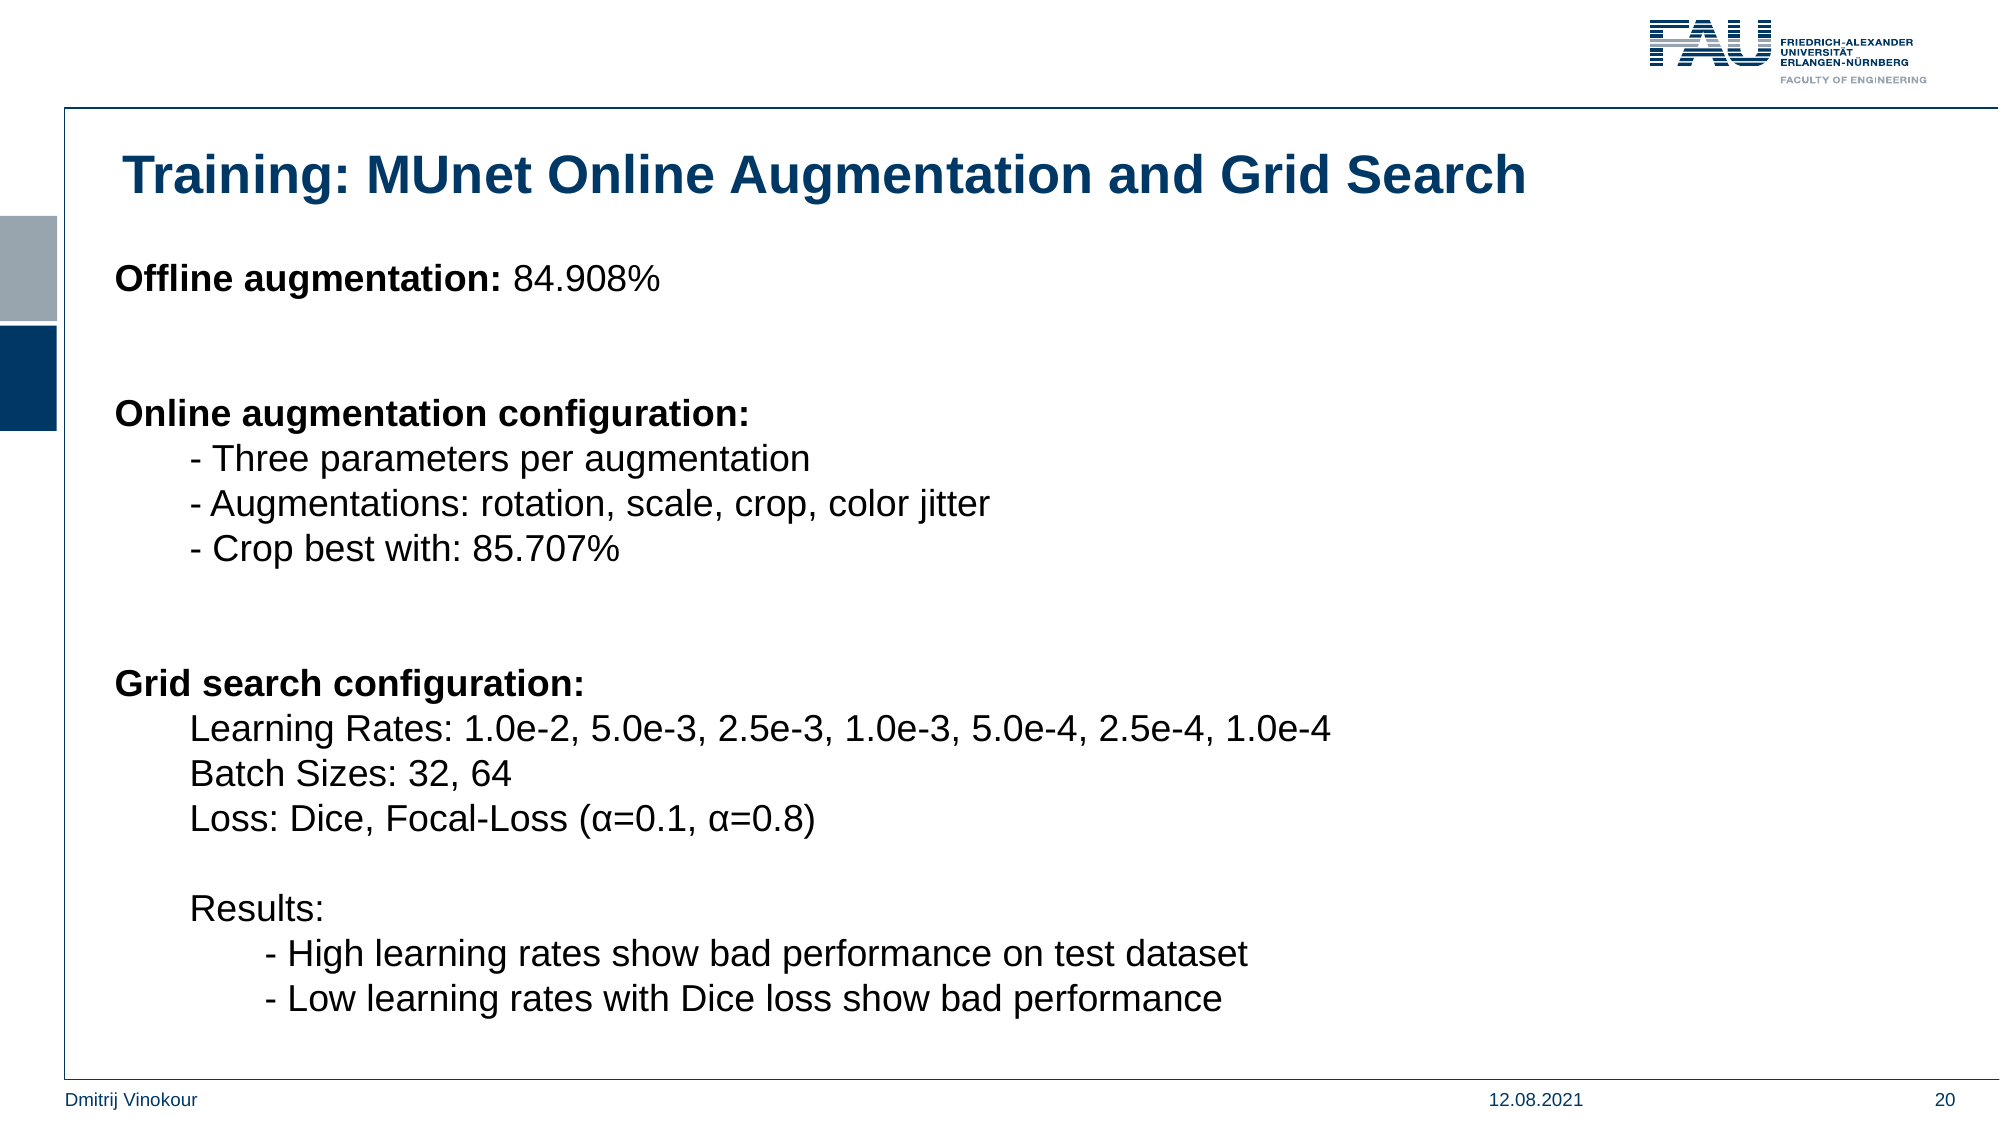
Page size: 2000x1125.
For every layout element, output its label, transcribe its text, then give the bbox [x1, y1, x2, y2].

text_box Offline augmentation: 84.908% Online augmentation configuration: - Three parameters per augmentation - Augmentations: rotation, scale, crop, color jitter - Crop best with: 85.707% Grid search configuration: Learning Rates: 1.0e-2, 5.0e-3, 2.5e-3, 1.0e-3, 5.0e-4, 2.5e-4, 1.0e-4 Batch Sizes: 32, 64 Loss: Dice, Focal-Loss (α=0.1, α=0.8) Results: - High learning rates show bad performance on test dataset - Low learning rates with Dice loss show bad performance [99, 212, 1946, 437]
text_box Training: MUnet Online Augmentation and Grid Search [122, 139, 1946, 212]
text_box <number> [1798, 1087, 1956, 1119]
text_box Dmitrij Vinokour [64, 1087, 1403, 1119]
text_box 12.08.2021 [1489, 1087, 1725, 1119]
